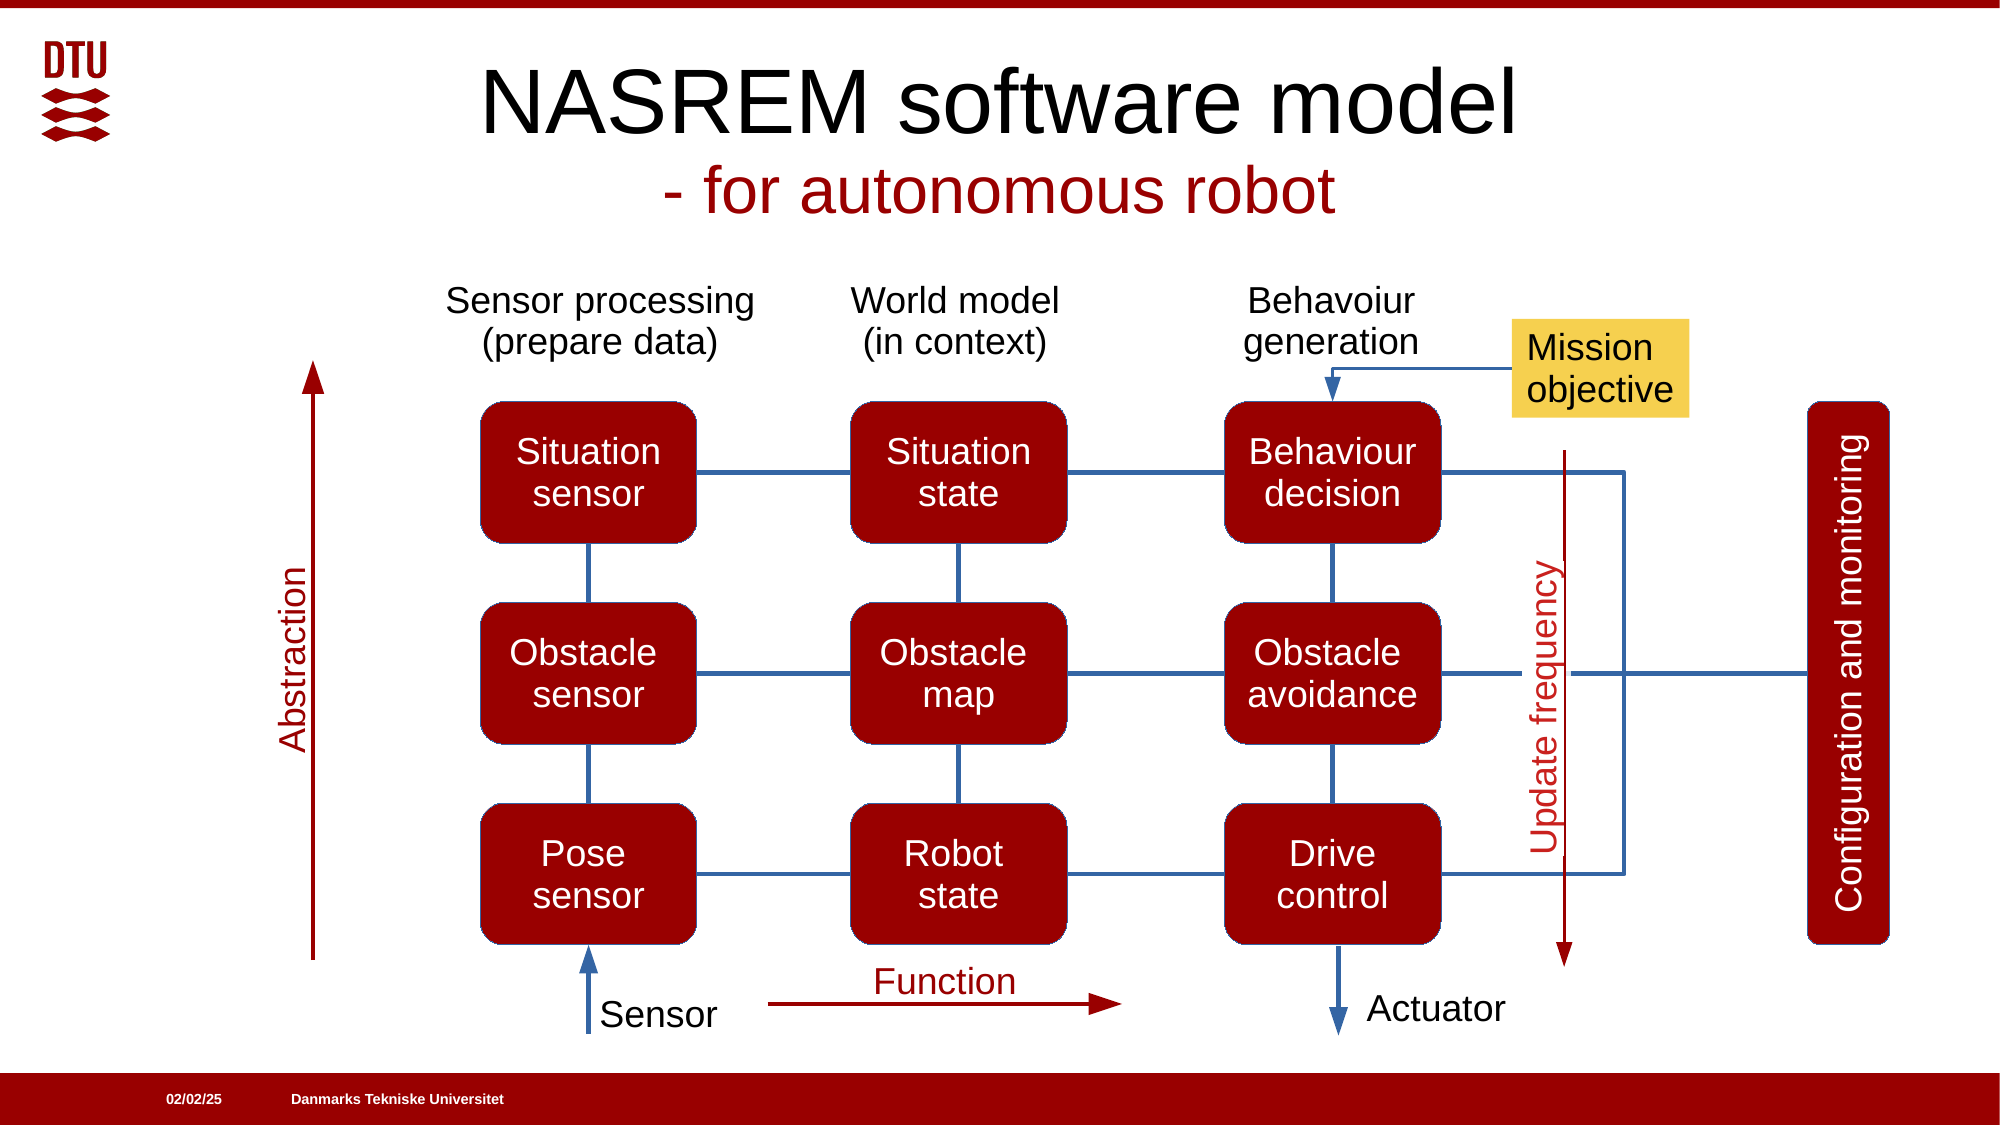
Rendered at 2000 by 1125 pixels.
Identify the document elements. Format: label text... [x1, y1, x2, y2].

title NASREM software model - for autonomous robot [99, 44, 1900, 233]
text_box World model (in context) [835, 271, 1076, 371]
text_box [1538, 666, 1554, 676]
text_box Pose sensor [480, 803, 697, 945]
text_box Actuator [1351, 980, 1521, 1038]
text_box Robot state [850, 803, 1068, 945]
text_box Sensor processing (prepare data) [430, 271, 771, 371]
text_box [1566, 637, 1571, 697]
text_box Sensor [584, 986, 734, 1044]
text_box Behavoiur generation [1228, 271, 1435, 371]
text_box Obstacle map [850, 602, 1068, 745]
text_box Behaviour decision [1224, 401, 1442, 544]
text_box [1538, 685, 1544, 696]
text_box Situation state [850, 401, 1068, 544]
text_box Obstacle avoidance [1224, 602, 1442, 745]
text_box Mission objective [1511, 318, 1690, 418]
text_box Configuration and monitoring [1807, 401, 1890, 945]
text_box Obstacle sensor [480, 602, 697, 745]
text_box [1523, 637, 1563, 697]
text_box Situation sensor [480, 401, 697, 544]
text_box Drive control [1224, 803, 1442, 945]
